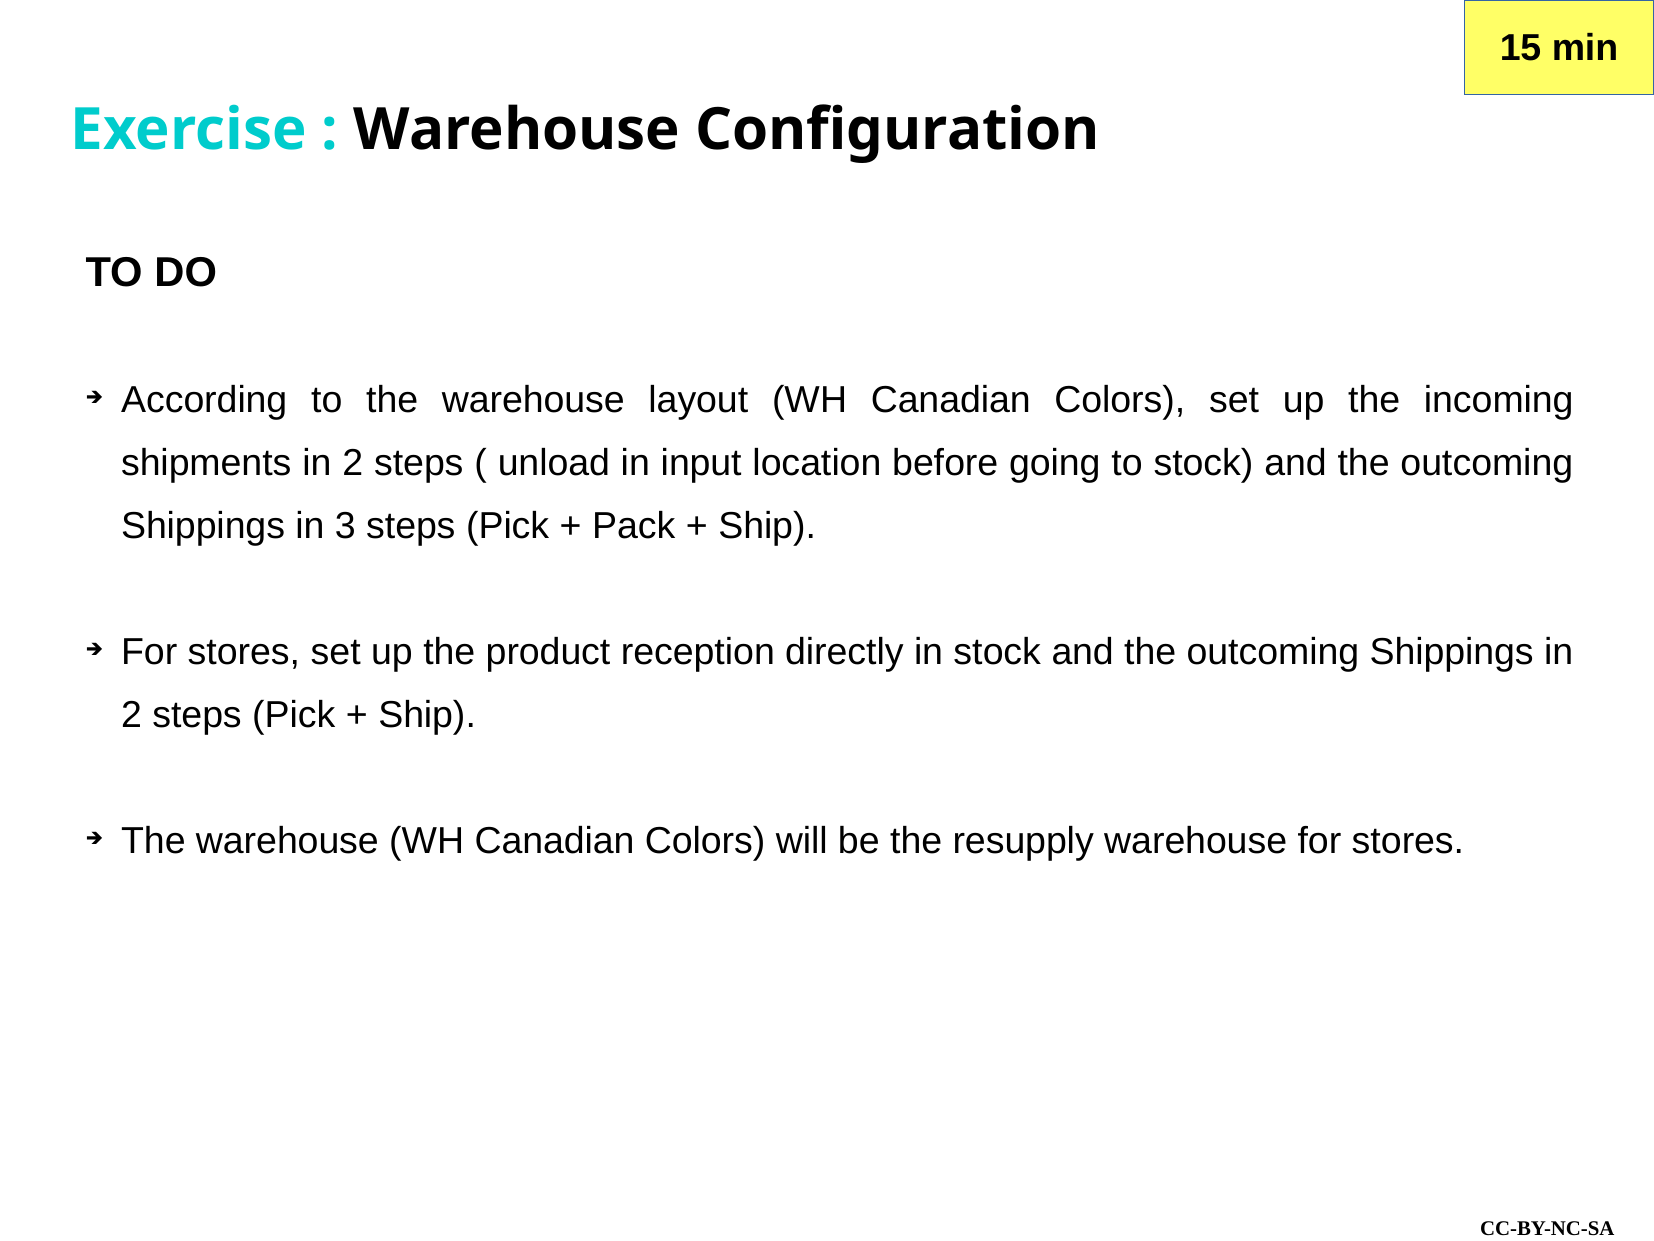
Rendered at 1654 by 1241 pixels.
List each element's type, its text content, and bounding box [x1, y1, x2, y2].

text_box 15 min [1464, 0, 1654, 95]
text_box TO DO According to the warehouse layout (WH Canadian Colors), set up the incoming shipments in 2 steps ( unload in input location before going to stock) and the outcoming Shippings in 3 steps (Pick + Pack + Ship). For stores, set up the product reception directly in stock and the outcoming Shippings in 2 steps (Pick + Ship). The warehouse (WH Canadian Colors) will be the resupply warehouse for stores. [70, 217, 1589, 909]
title Exercise : Warehouse Configuration [70, 23, 1560, 217]
